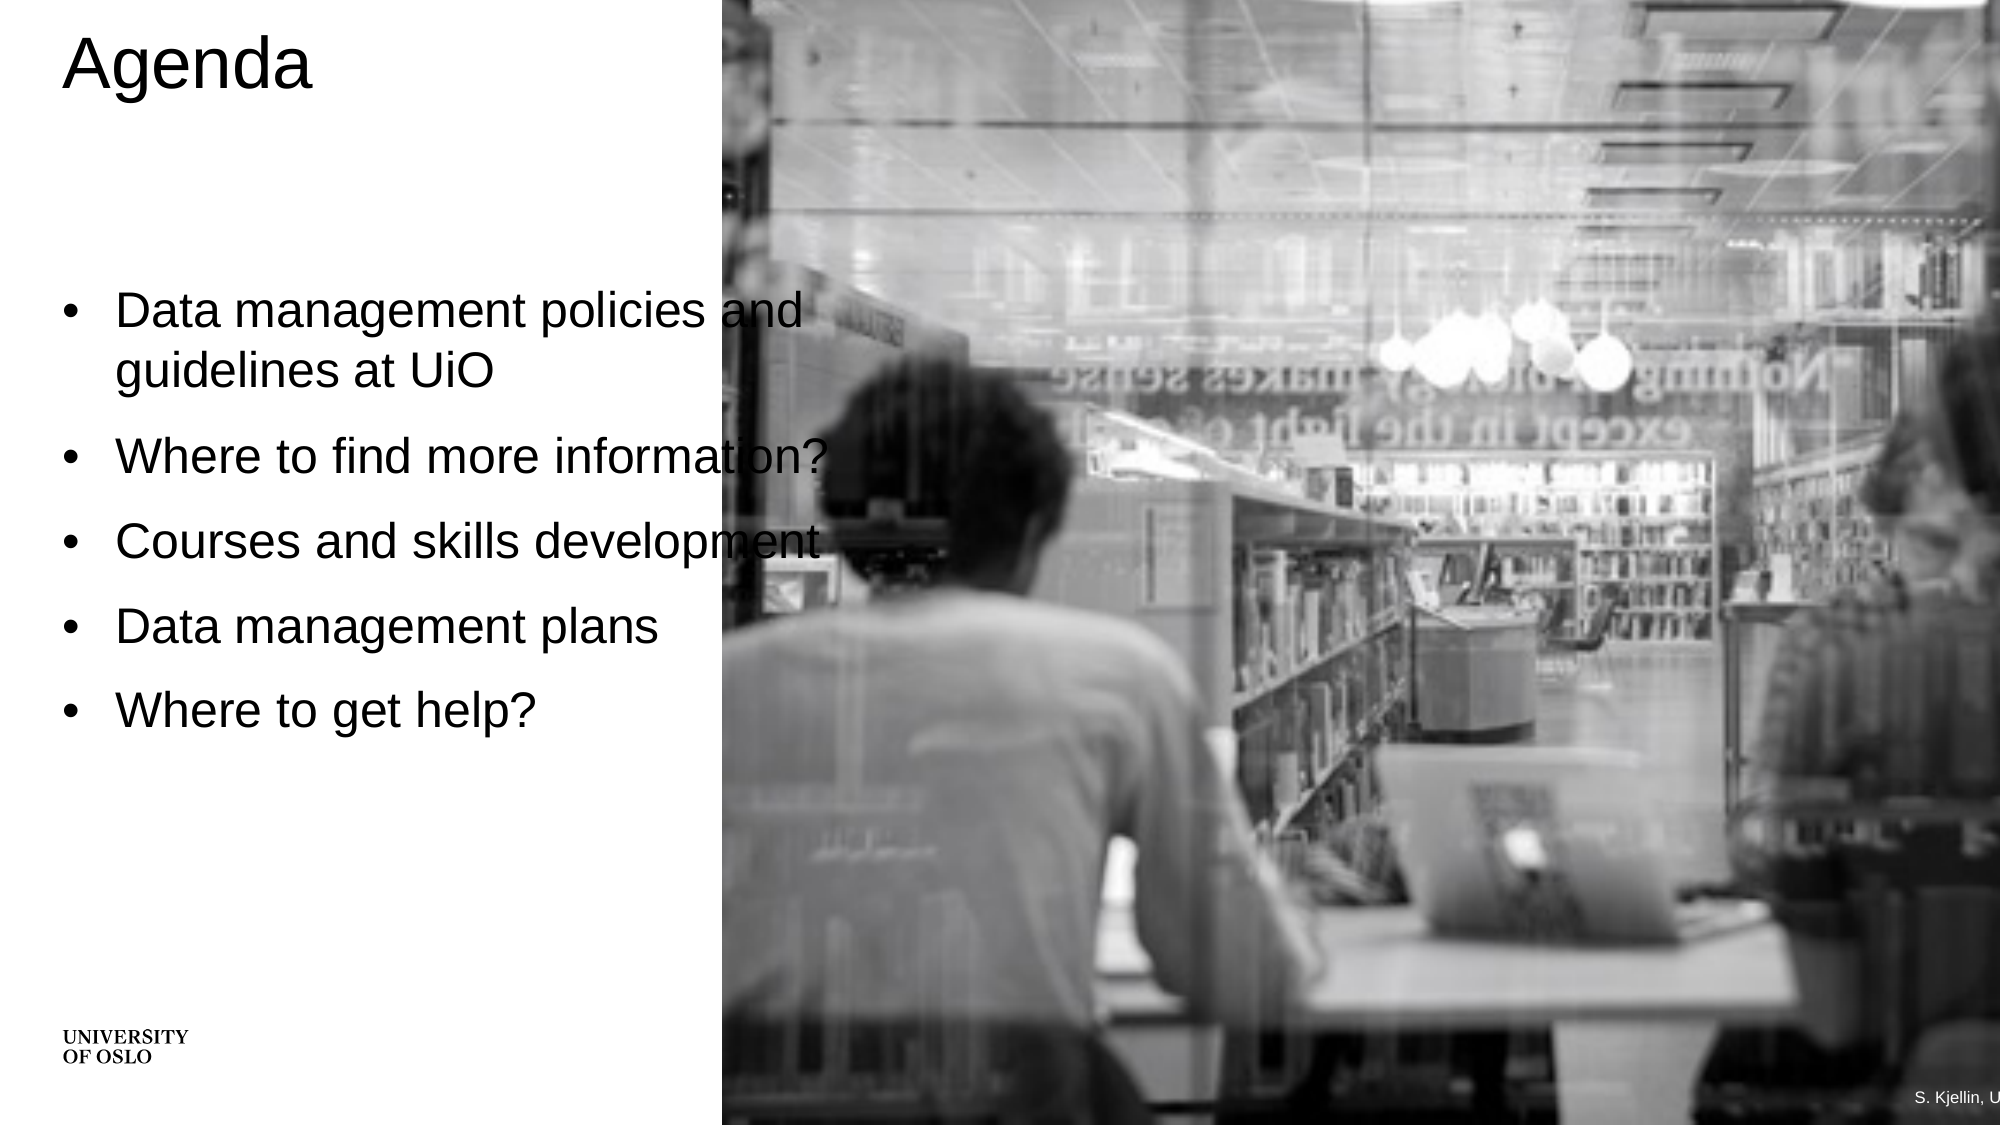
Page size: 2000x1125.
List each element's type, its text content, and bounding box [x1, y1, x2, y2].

text_box • [62, 598, 113, 655]
text_box • [62, 428, 113, 485]
text_box Where to find more information? [115, 428, 831, 485]
text_box Courses and skills development [115, 513, 822, 570]
picture [62, 1029, 189, 1064]
text_box Data management plans [115, 598, 661, 655]
text_box • [62, 513, 113, 570]
text_box Data management policies and [115, 282, 819, 339]
picture [722, 0, 2000, 1125]
text_box guidelines at UiO [115, 342, 497, 399]
text_box • [62, 282, 113, 339]
text_box Where to get help? [115, 682, 539, 739]
text_box Agenda [62, 23, 314, 105]
text_box • [62, 682, 113, 739]
text_box S. Kjellin, UiO [1914, 1087, 2000, 1107]
text_box [0, 0, 722, 1125]
